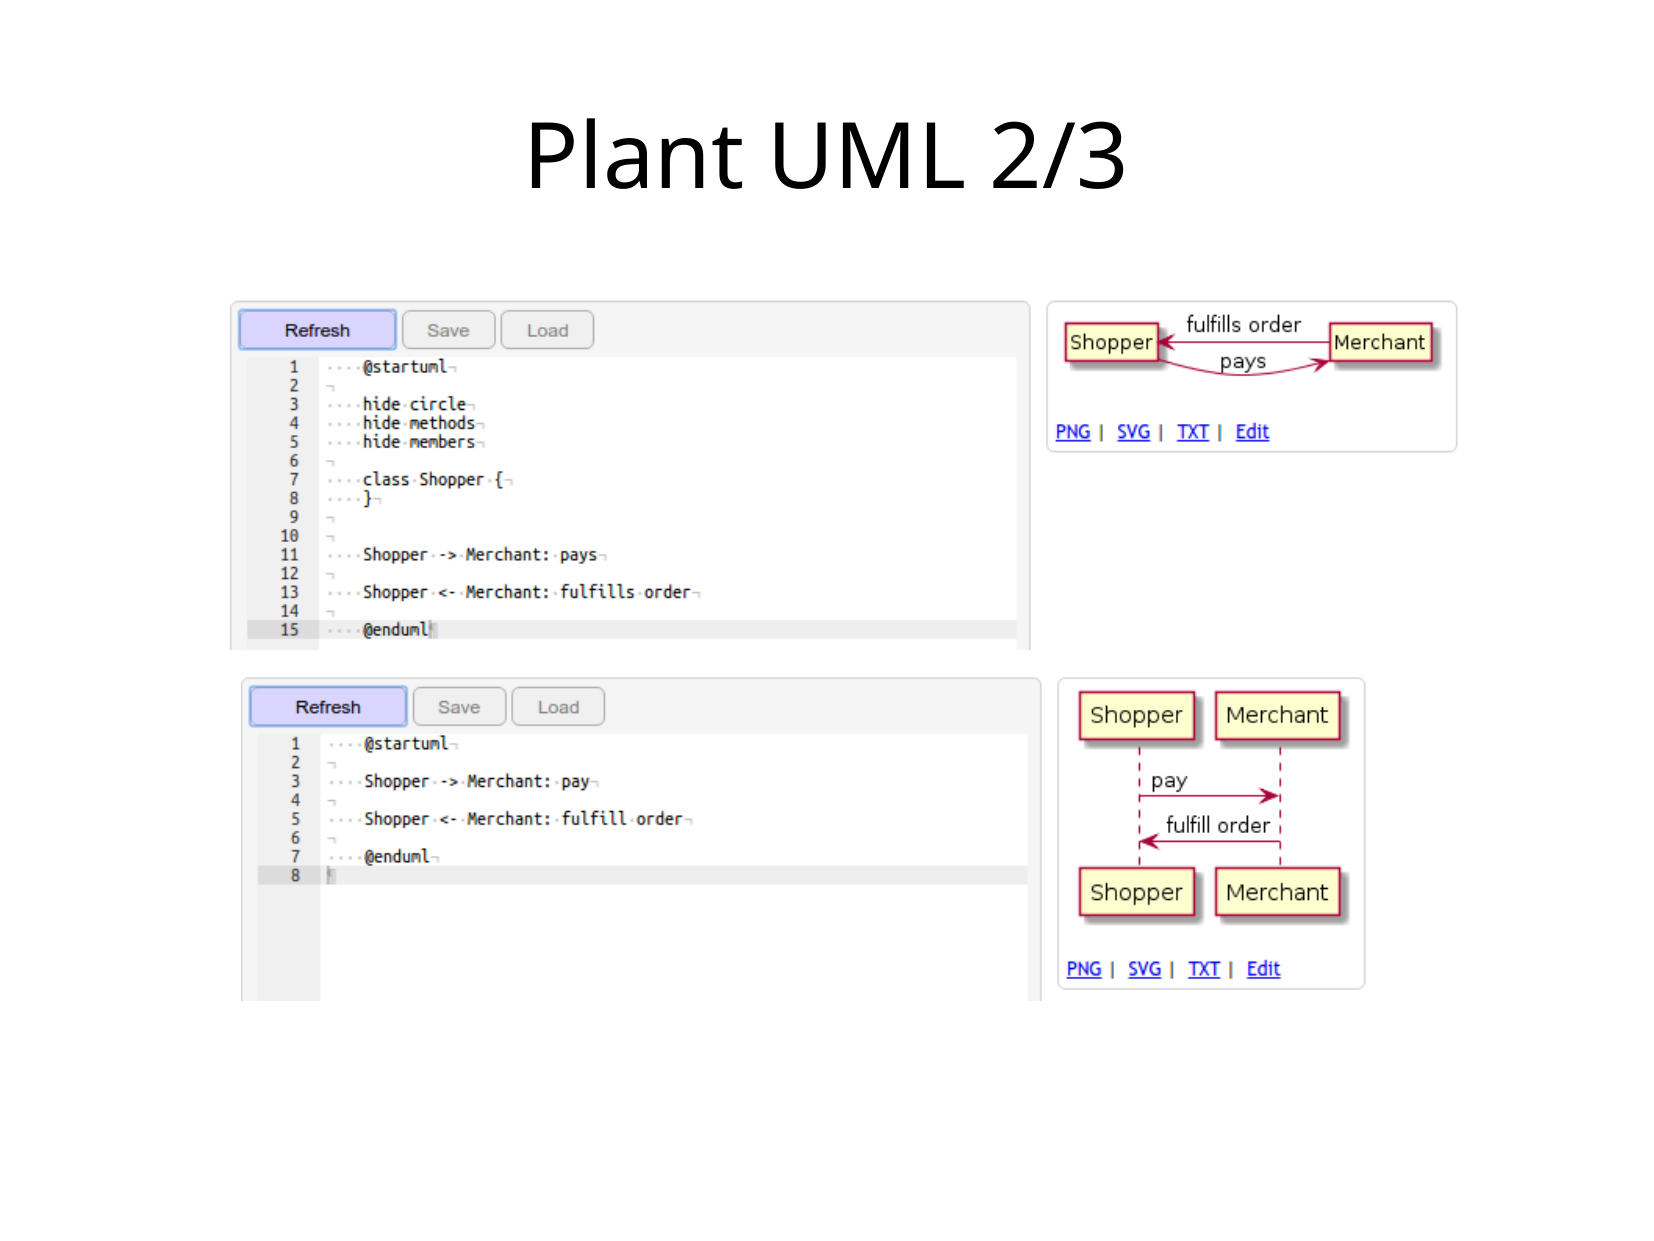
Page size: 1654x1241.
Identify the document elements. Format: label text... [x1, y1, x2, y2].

picture [224, 290, 1486, 650]
title Plant UML 2/3 [82, 49, 1571, 257]
picture [241, 665, 1383, 1001]
